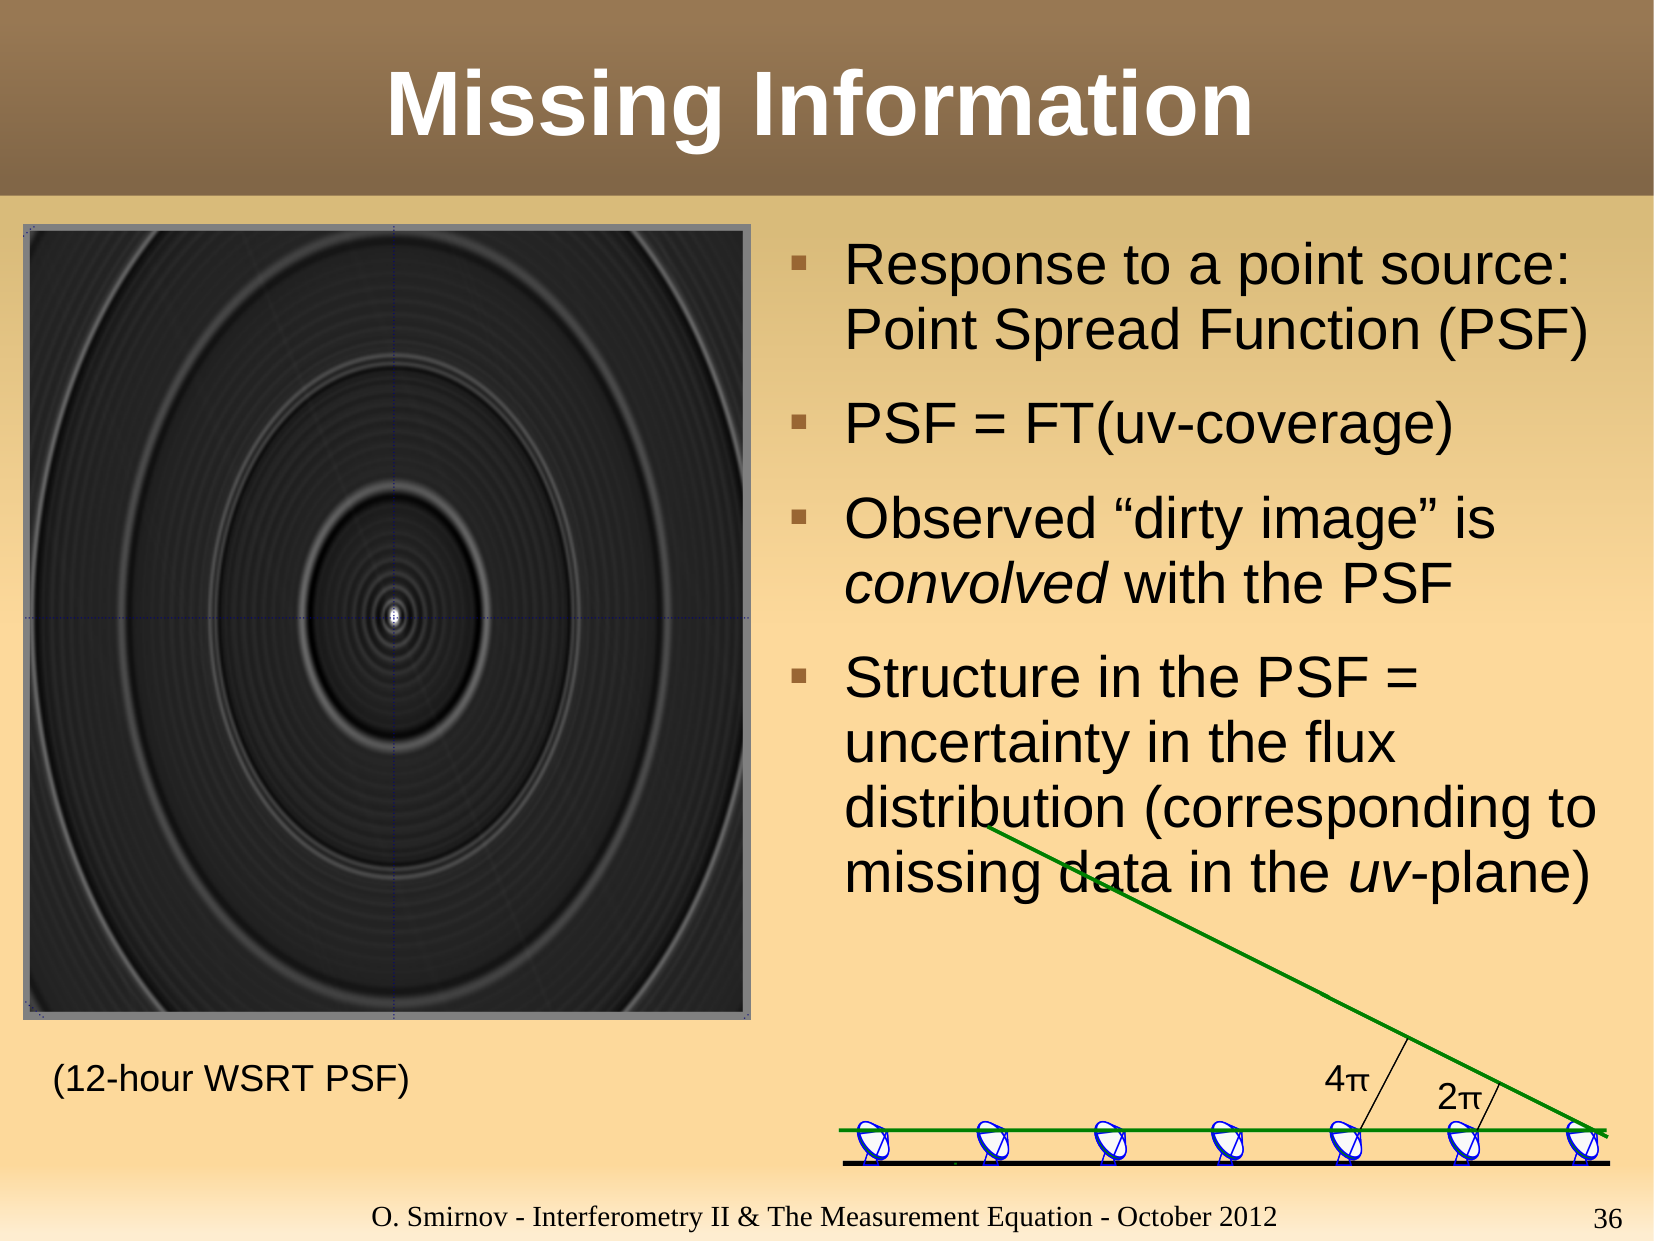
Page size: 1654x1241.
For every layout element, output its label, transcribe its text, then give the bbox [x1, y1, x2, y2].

text_box (12-hour WSRT PSF) [37, 1050, 751, 1107]
list Response to a point source: Point Spread Function (PSF) PSF = FT(uv-coverage) Observed “dirty image” is convolved with the PSF Structure in the PSF = uncertainty in the flux distribution (corresponding to missing data in the uv-plane) [773, 231, 1613, 1126]
text_box 2 [1422, 1068, 1499, 1126]
text_box 4 [1309, 1050, 1386, 1107]
title Missing Information [76, 0, 1565, 208]
picture [0, 0, 1654, 1241]
